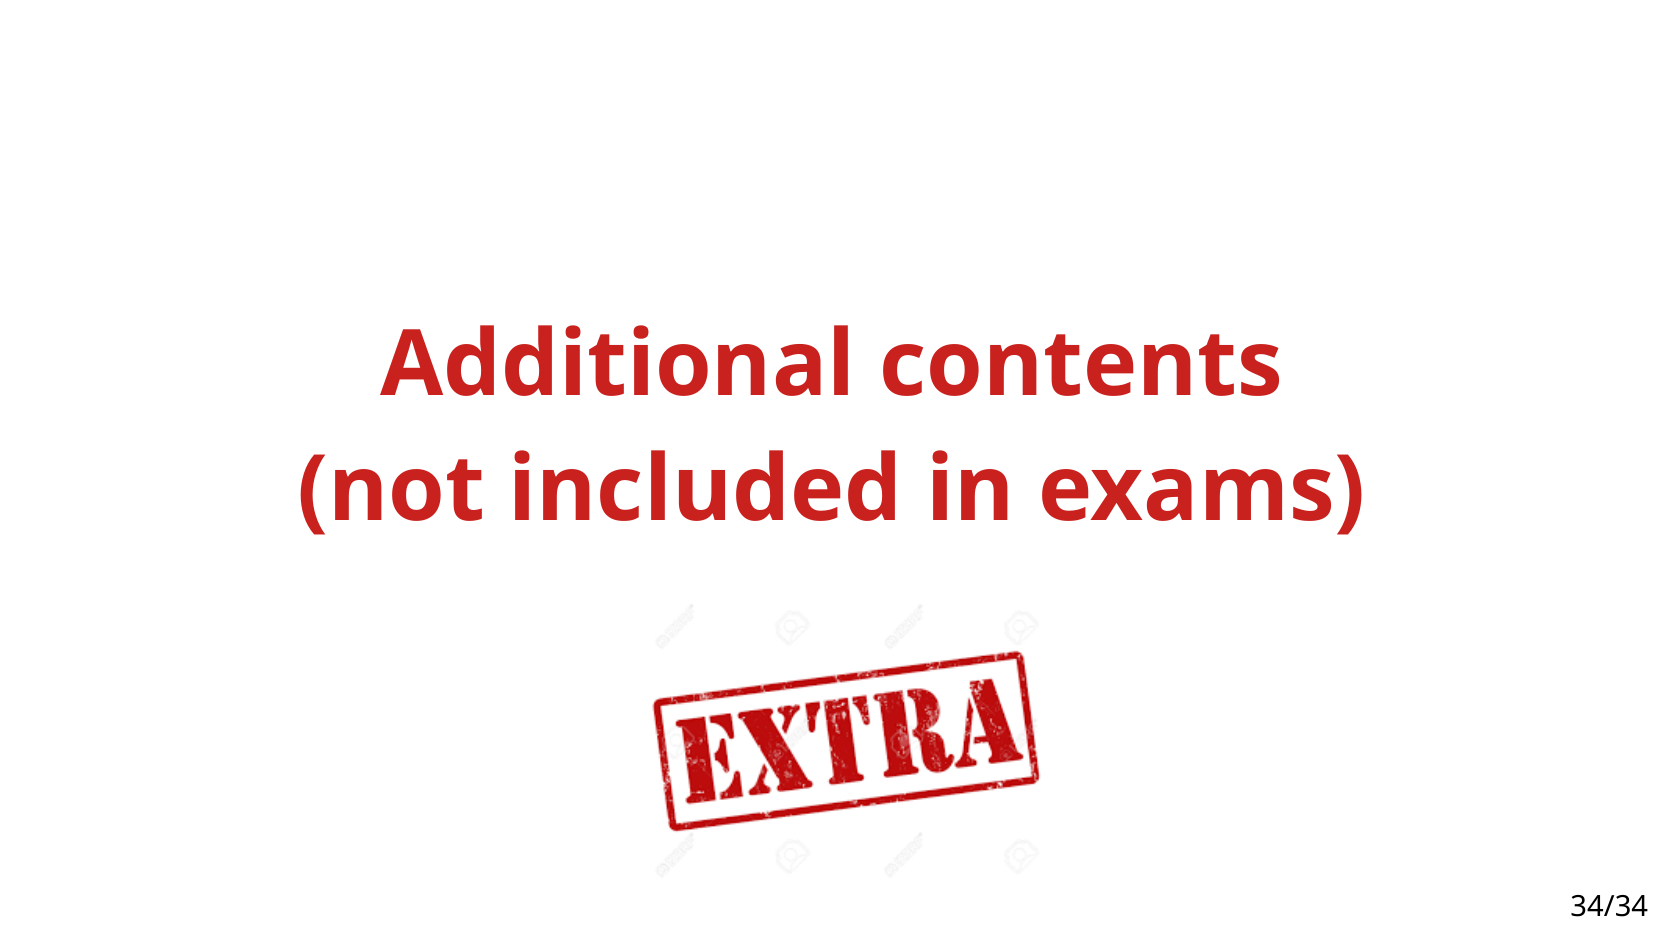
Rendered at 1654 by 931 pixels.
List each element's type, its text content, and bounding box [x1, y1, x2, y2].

picture [645, 595, 1050, 901]
title Additional contents (not included in exams) [87, 293, 1576, 552]
